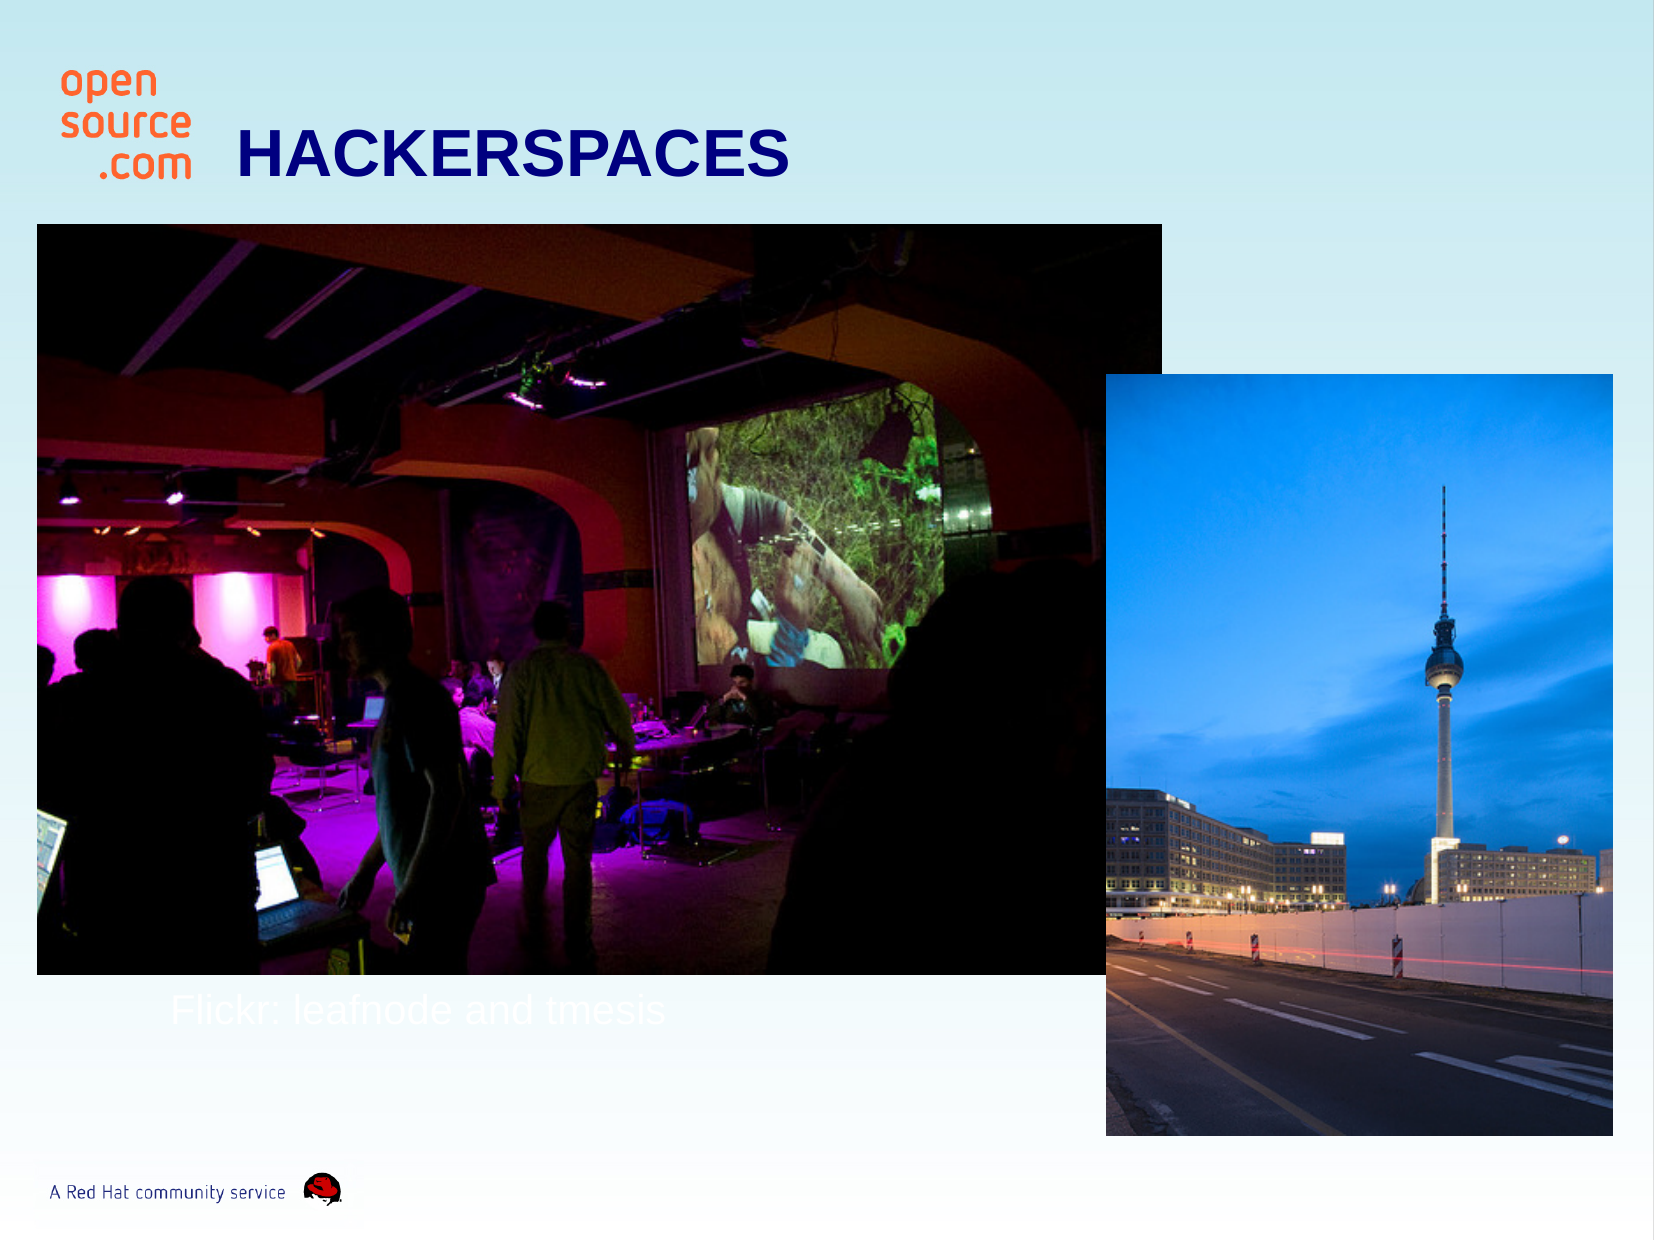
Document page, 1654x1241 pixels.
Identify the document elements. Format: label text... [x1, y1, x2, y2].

subtitle Flickr: leafnode and tmesis [0, 487, 1163, 1241]
title HACKERSPACES [236, 49, 1654, 257]
picture [0, 0, 1654, 1241]
